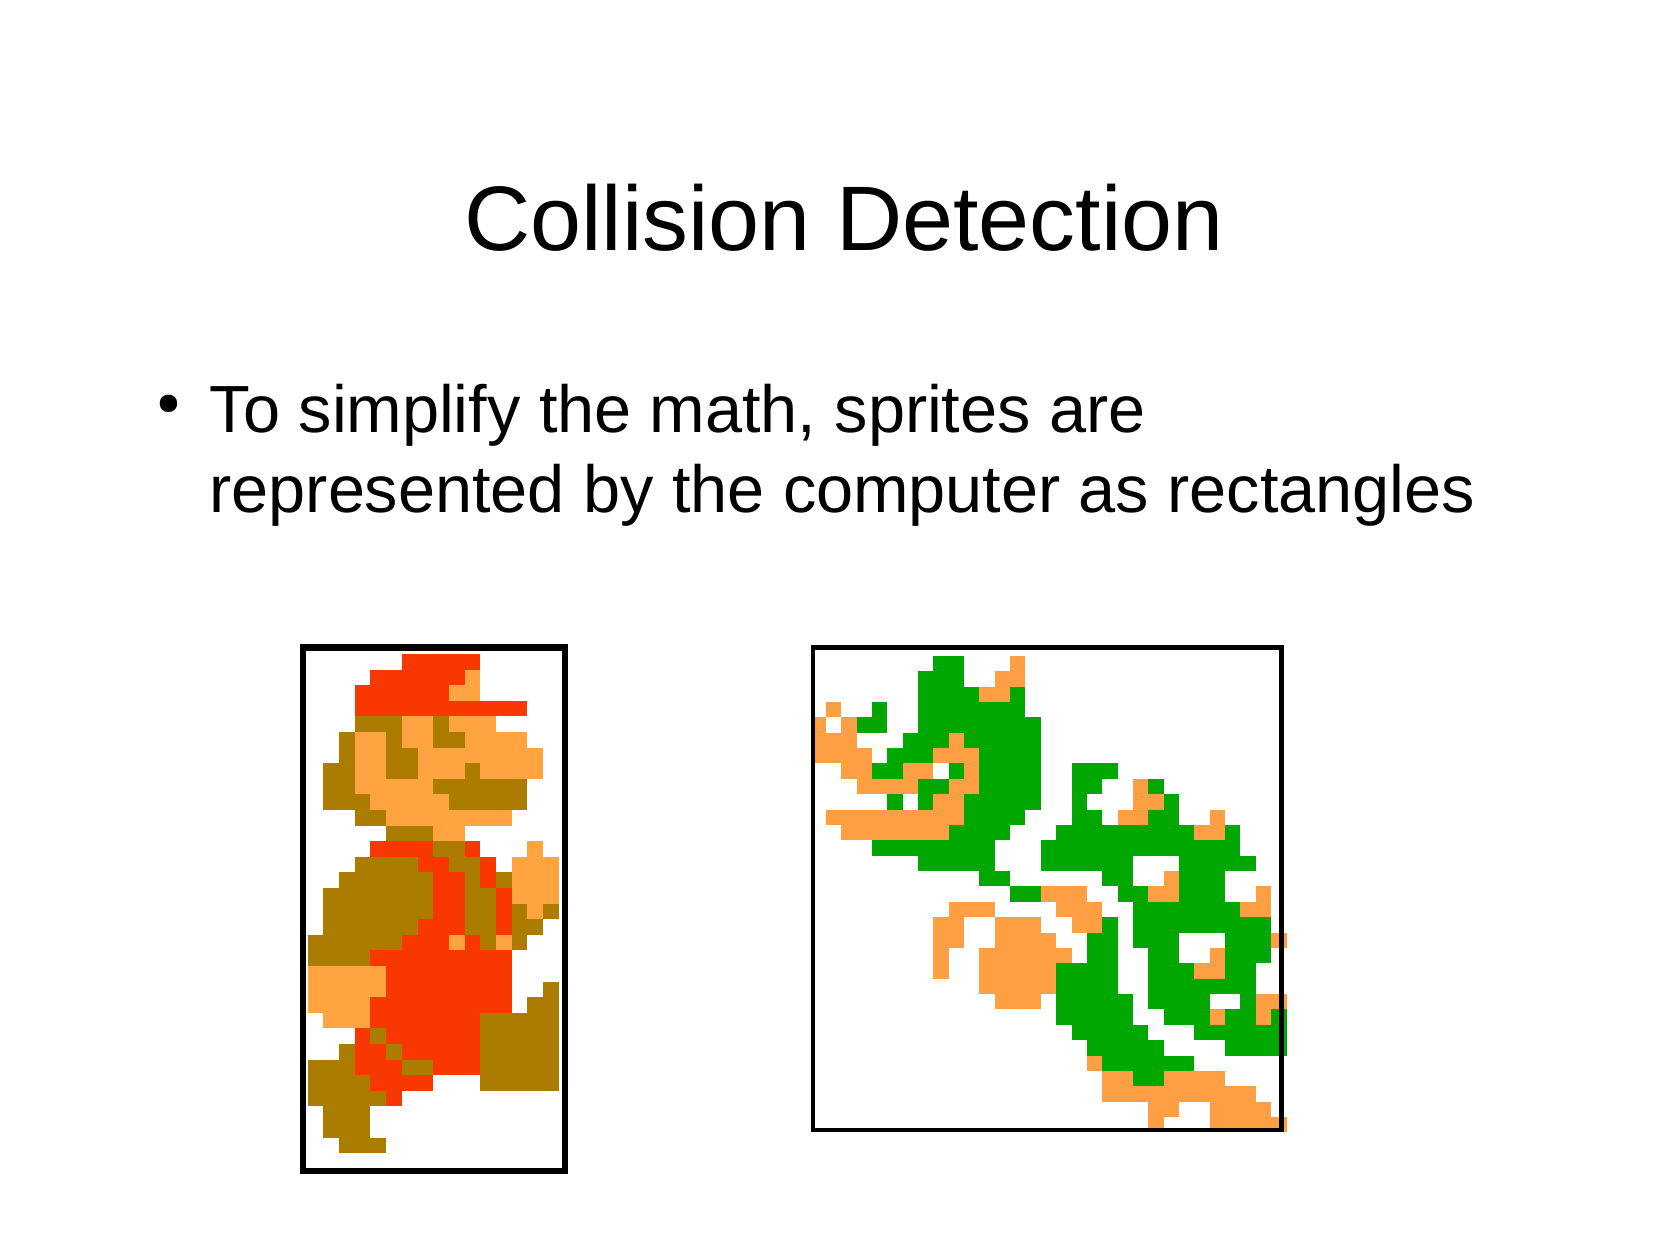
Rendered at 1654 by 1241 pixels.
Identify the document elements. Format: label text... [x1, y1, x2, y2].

chart [811, 564, 1287, 1179]
title Collision Detection [124, 110, 1530, 317]
list To simplify the math, sprites are represented by the computer as rectangles [124, 358, 1530, 1103]
chart [815, 650, 1279, 1128]
chart [261, 592, 575, 1186]
